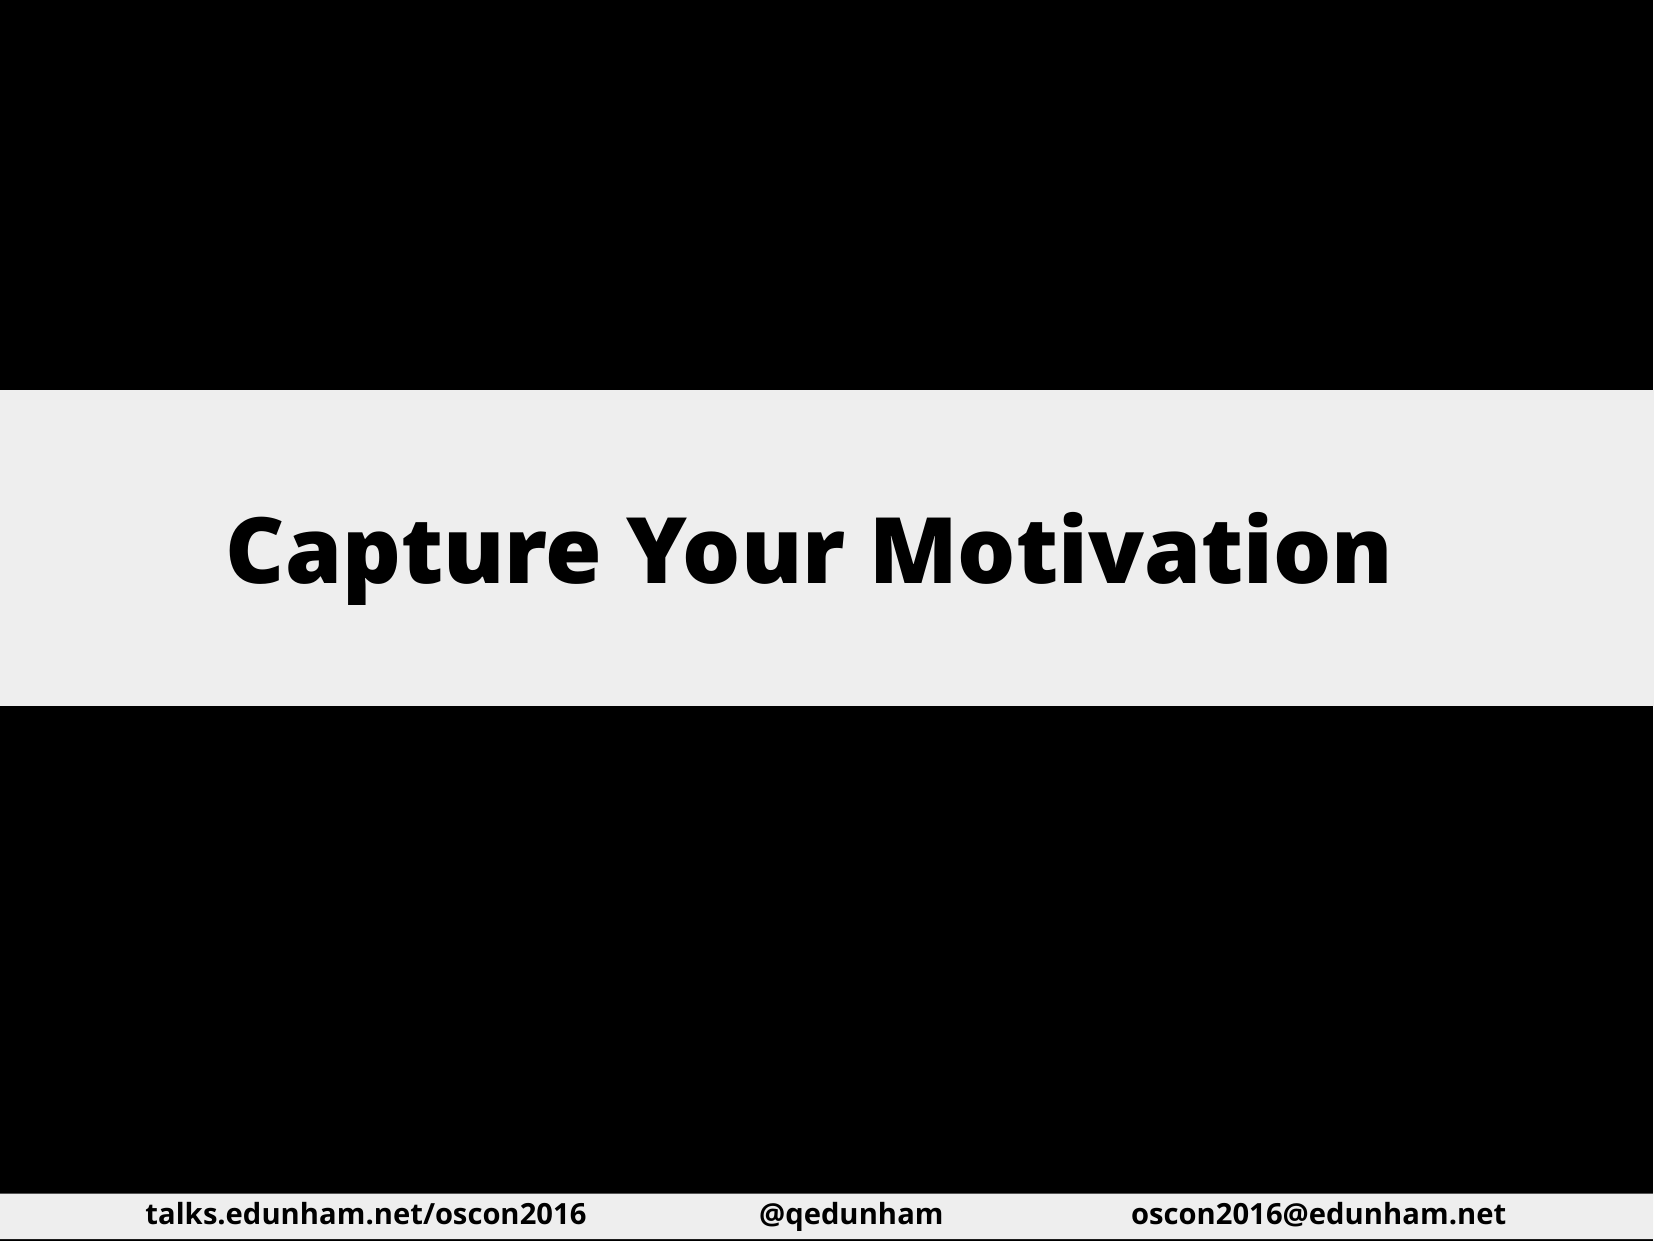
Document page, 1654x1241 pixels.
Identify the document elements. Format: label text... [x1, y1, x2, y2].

title Capture Your Motivation [0, 390, 1621, 706]
